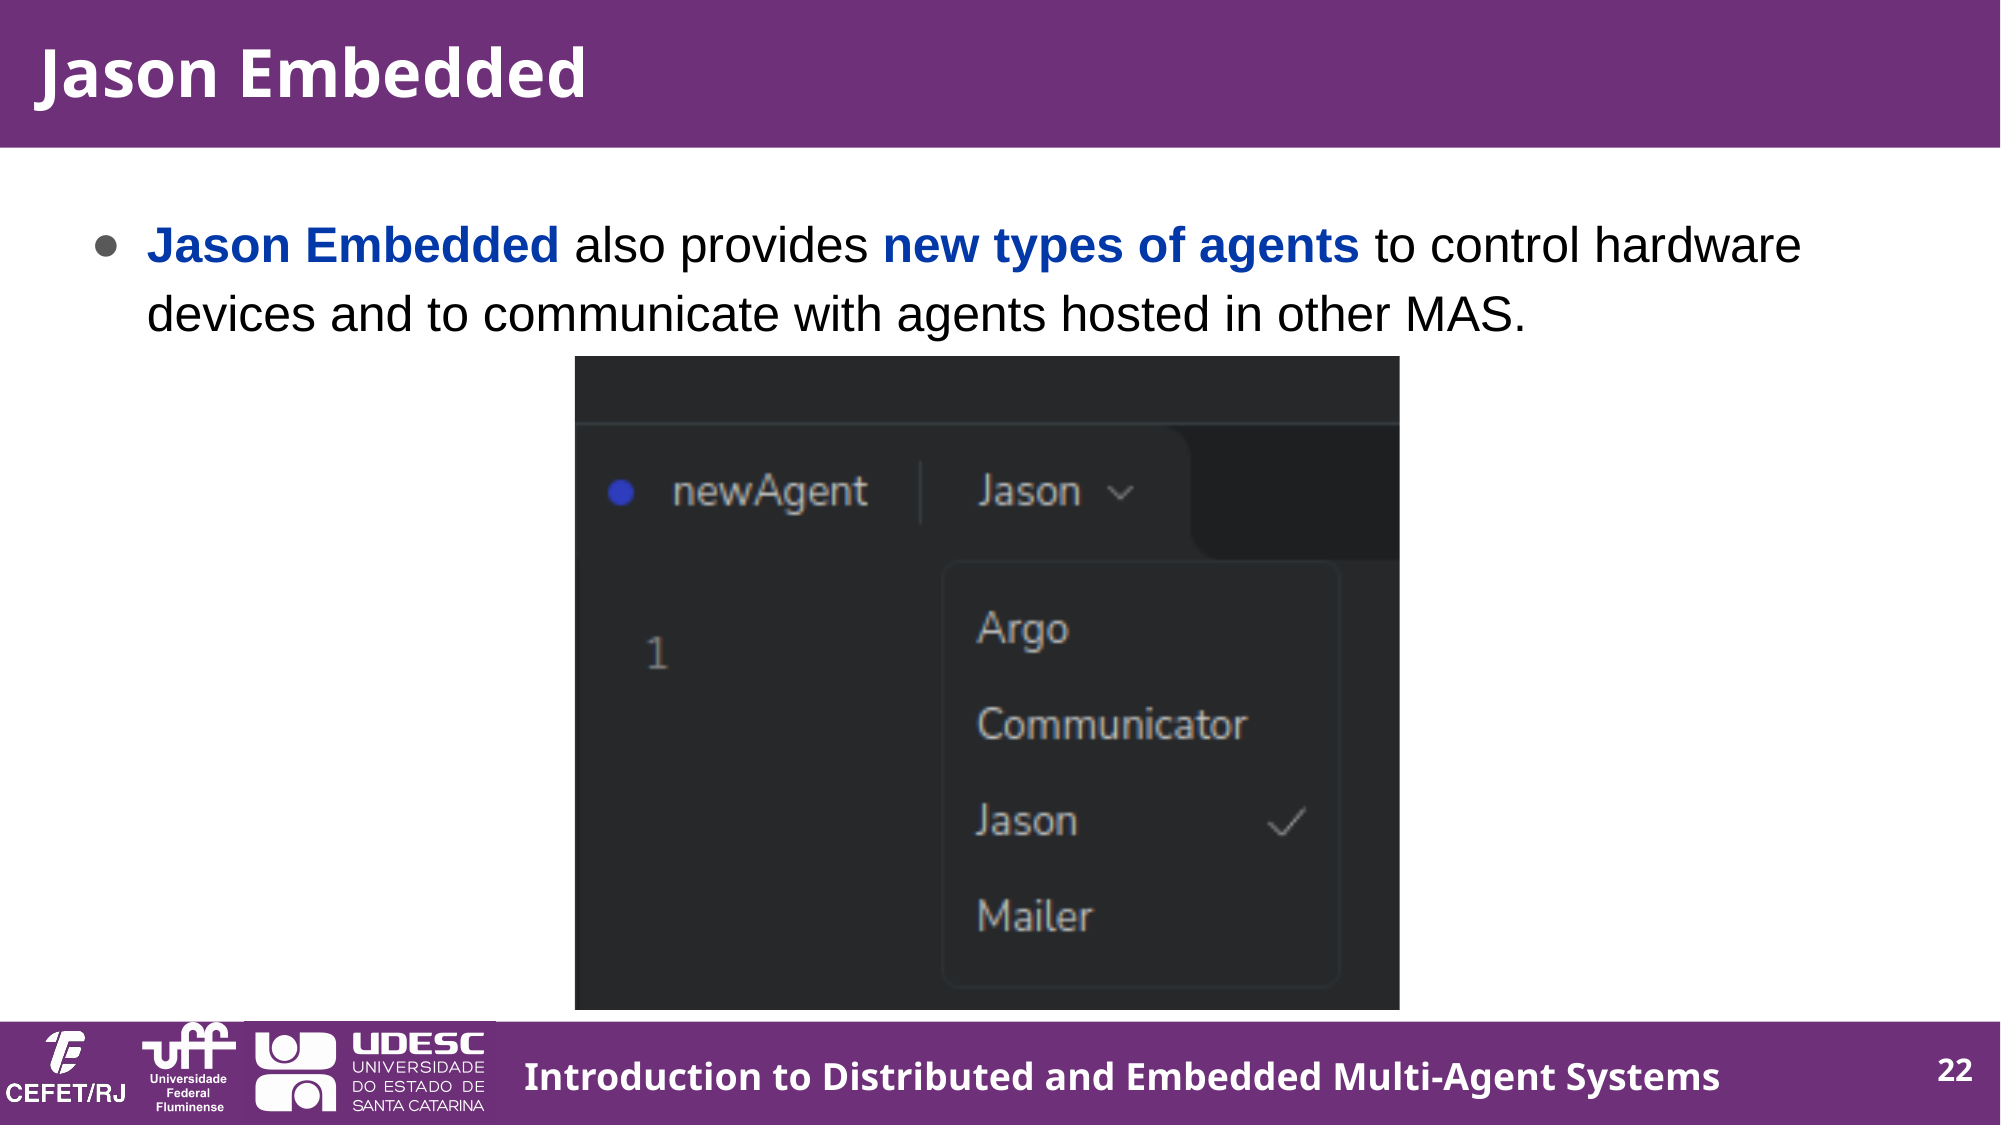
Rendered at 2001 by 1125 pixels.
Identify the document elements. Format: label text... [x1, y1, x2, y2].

picture [244, 1021, 496, 1123]
picture [141, 1021, 237, 1117]
text_box Jason Embedded [25, 23, 1999, 119]
text_box Jason Embedded also provides new types of agents to control hardware devices and to communicate with agents hosted in other MAS. [57, 188, 1967, 1016]
picture [6, 1009, 125, 1125]
picture [574, 356, 1400, 1010]
